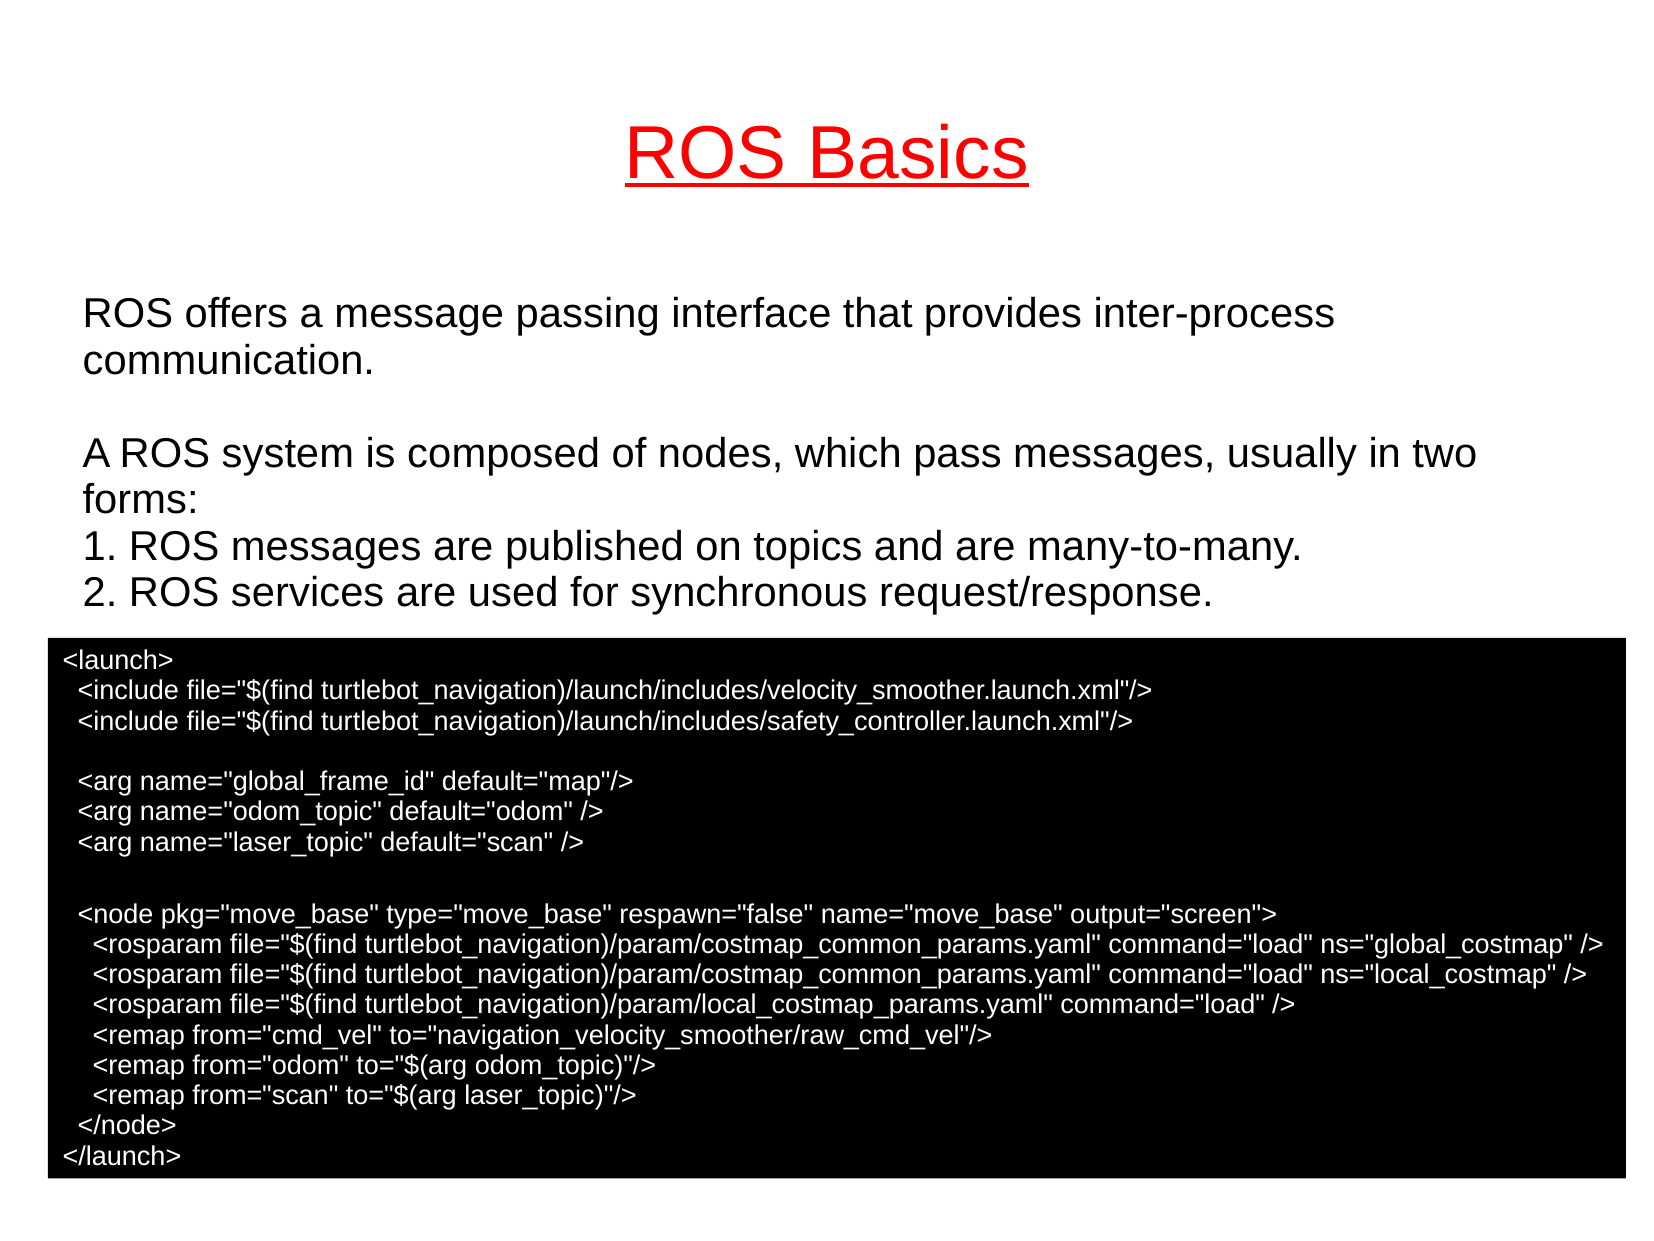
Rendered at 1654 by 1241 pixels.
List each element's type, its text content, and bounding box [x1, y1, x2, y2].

title ROS Basics [82, 49, 1571, 257]
text_box <launch> <include file="$(find turtlebot_navigation)/launch/includes/velocity_smoother.launch.xml"/> <include file="$(find turtlebot_navigation)/launch/includes/safety_controller.launch.xml"/> <arg name="global_frame_id" default="map"/> <arg name="odom_topic" default="odom" /> <arg name="laser_topic" default="scan" /> <node pkg="move_base" type="move_base" respawn="false" name="move_base" output="screen"> <rosparam file="$(find turtlebot_navigation)/param/costmap_common_params.yaml" command="load" ns="global_costmap" /> <rosparam file="$(find turtlebot_navigation)/param/costmap_common_params.yaml" command="load" ns="local_costmap" /> <rosparam file="$(find turtlebot_navigation)/param/local_costmap_params.yaml" command="load" /> <remap from="cmd_vel" to="navigation_velocity_smoother/raw_cmd_vel"/> <remap from="odom" to="$(arg odom_topic)"/> <remap from="scan" to="$(arg laser_topic)"/> </node> </launch> [47, 637, 1626, 1179]
subtitle ROS offers a message passing interface that provides inter-process communication. A ROS system is composed of nodes, which pass messages, usually in two forms: 1. ROS messages are published on topics and are many-to-many. 2. ROS services are used for synchronous request/response. [82, 290, 1583, 637]
